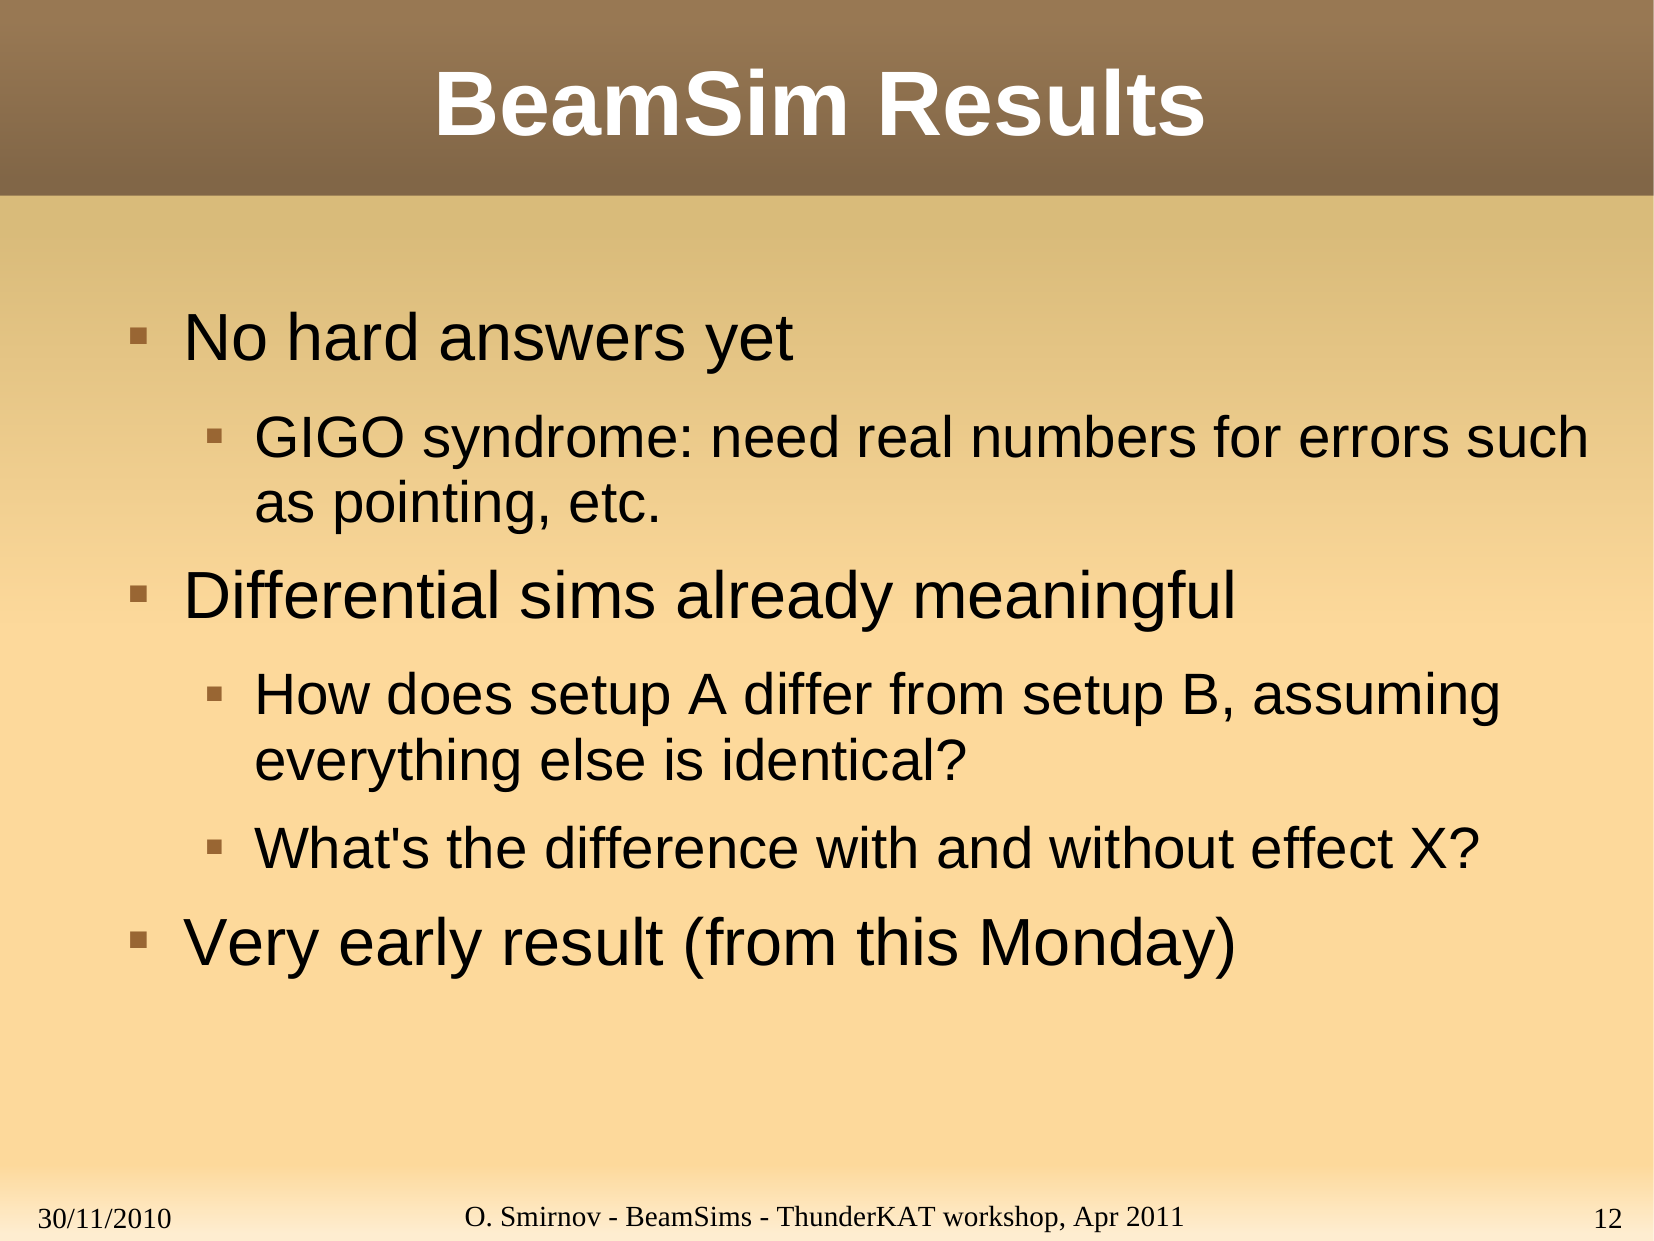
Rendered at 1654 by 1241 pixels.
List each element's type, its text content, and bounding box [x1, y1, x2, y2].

picture [0, 0, 1654, 1241]
title BeamSim Results [76, 7, 1565, 200]
list No hard answers yet GIGO syndrome: need real numbers for errors such as pointing, etc. Differential sims already meaningful How does setup A differ from setup B, assuming everything else is identical? What's the difference with and without effect X? Very early result (from this Monday) [112, 300, 1601, 1104]
